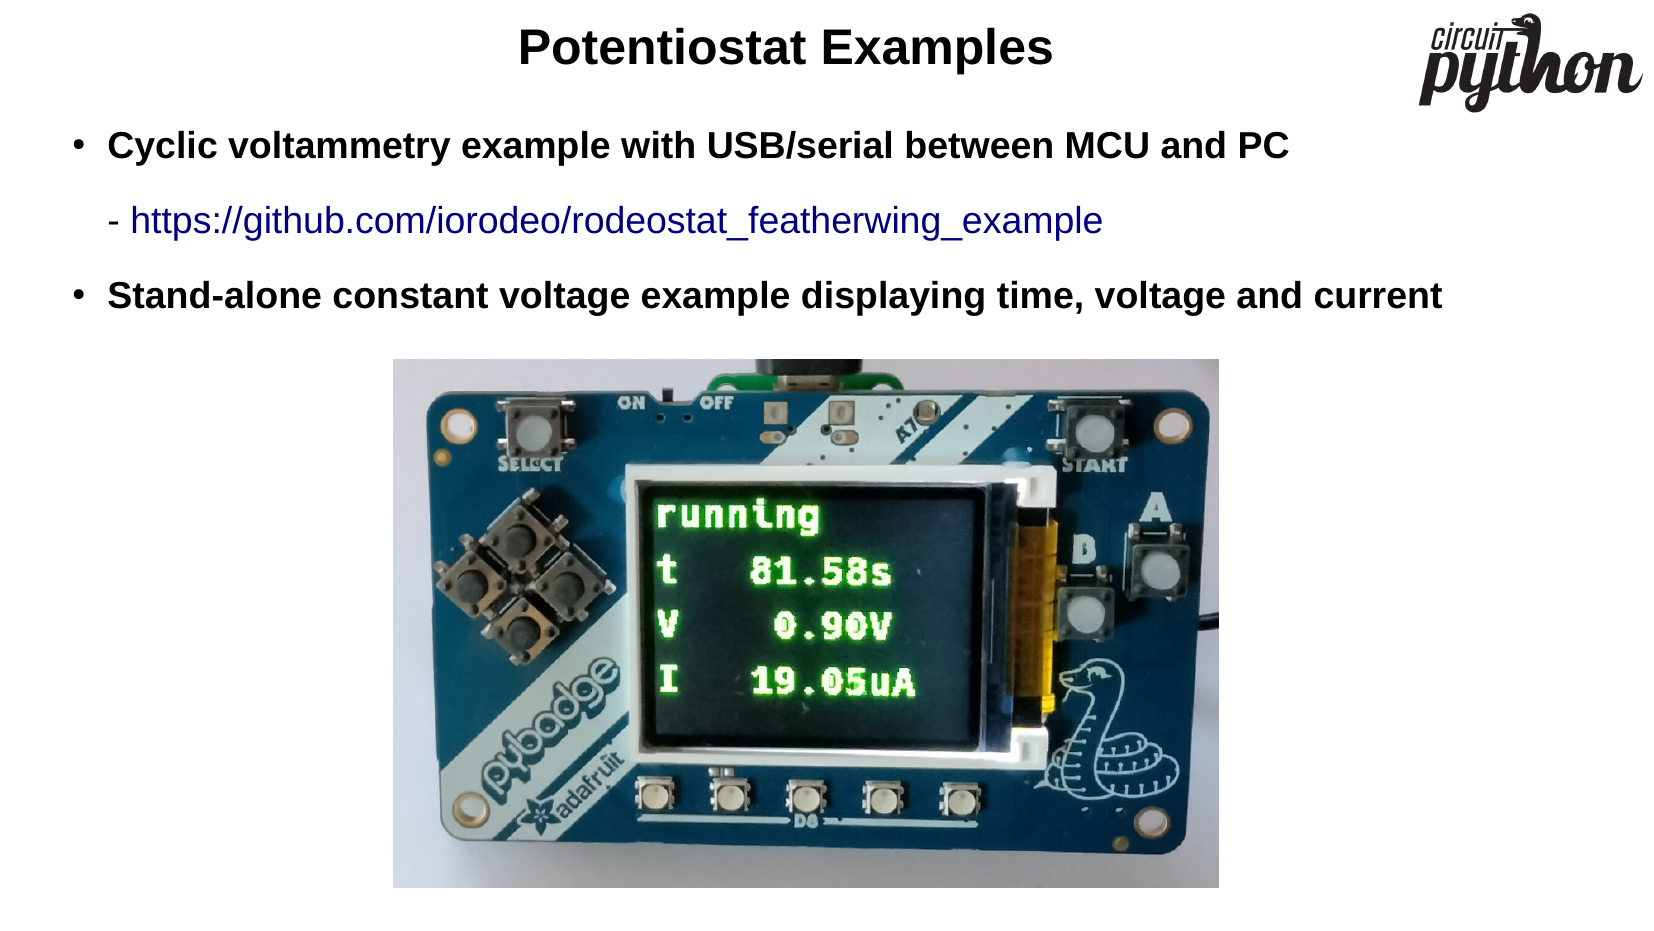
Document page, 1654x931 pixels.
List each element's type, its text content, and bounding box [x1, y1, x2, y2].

picture [1417, 10, 1643, 114]
picture [393, 359, 1219, 888]
text_box Cyclic voltammetry example with USB/serial between MCU and PC - https://github.com/iorodeo/rodeostat_featherwing_example Stand-alone constant voltage example displaying time, voltage and current [57, 117, 1583, 898]
text_box Potentiostat Examples [467, 12, 1112, 90]
